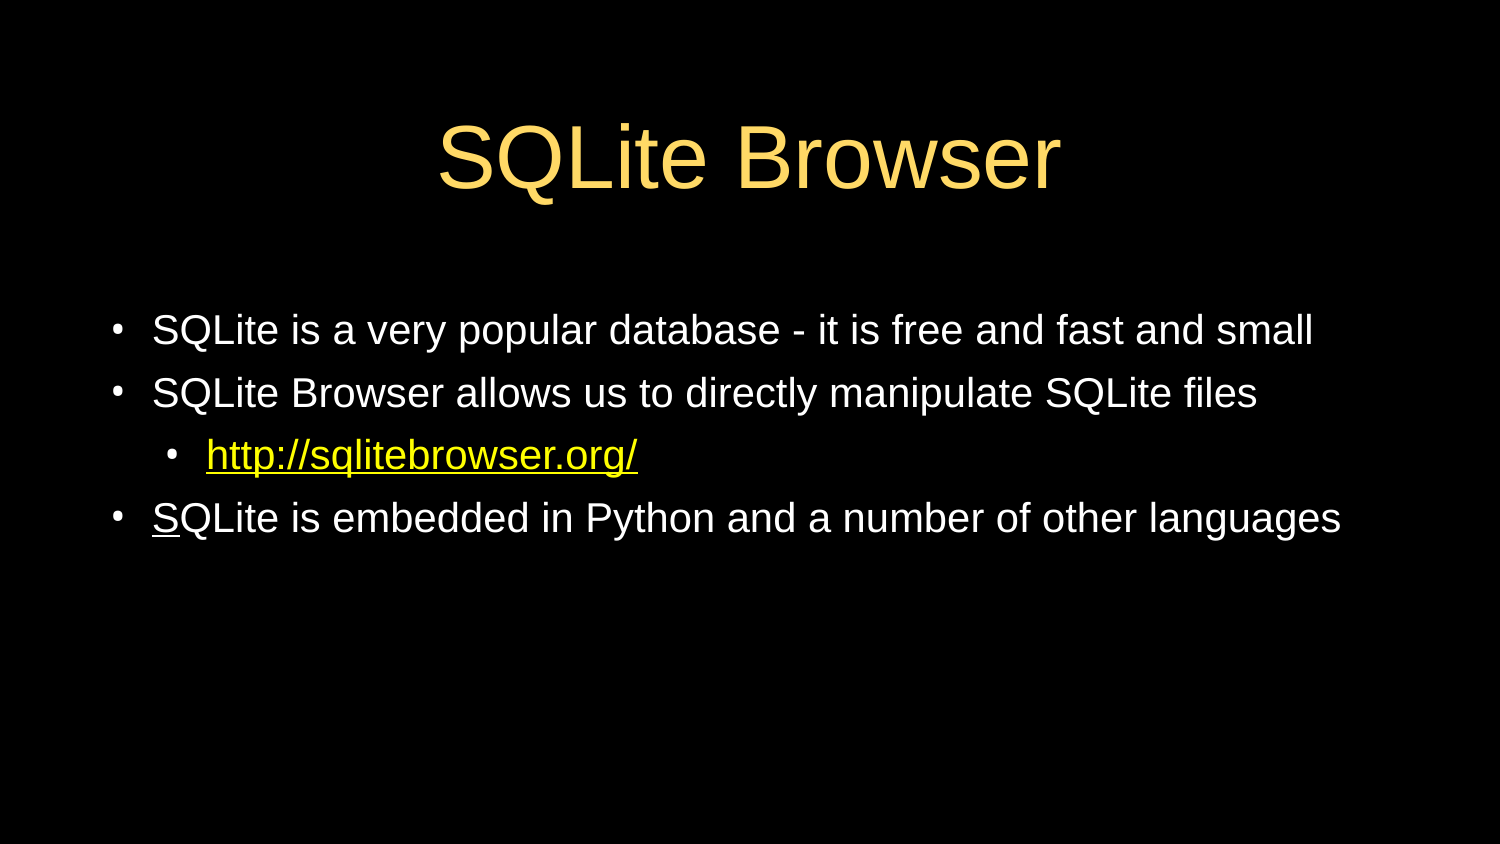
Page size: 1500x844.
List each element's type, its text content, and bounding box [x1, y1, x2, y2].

title SQLite Browser [106, 71, 1393, 235]
list SQLite is a very popular database - it is free and fast and small SQLite Browser allows us to directly manipulate SQLite files http://sqlitebrowser.org/ SQLite is embedded in Python and a number of other languages [106, 299, 1393, 767]
